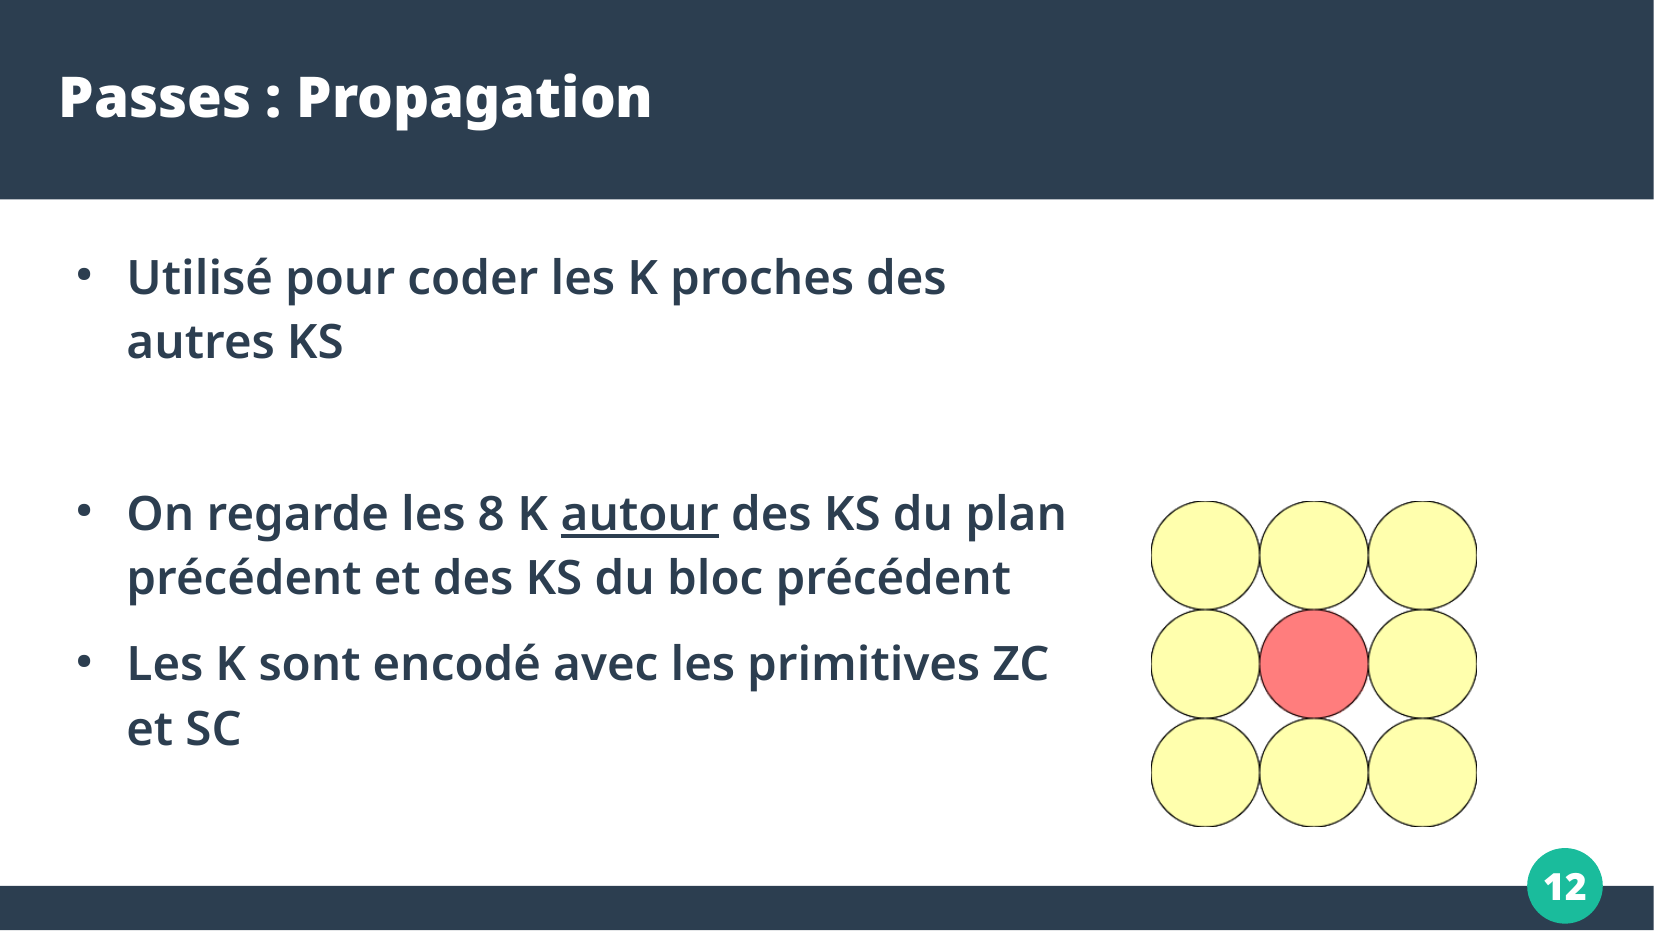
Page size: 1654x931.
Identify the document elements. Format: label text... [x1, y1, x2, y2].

picture [1151, 501, 1477, 827]
list Utilisé pour coder les K proches des autres KS On regarde les 8 K autour des KS du plan précédent et des KS du bloc précédent Les K sont encodé avec les primitives ZC et SC [59, 243, 1093, 864]
title Passes : Propagation [59, 37, 1595, 155]
